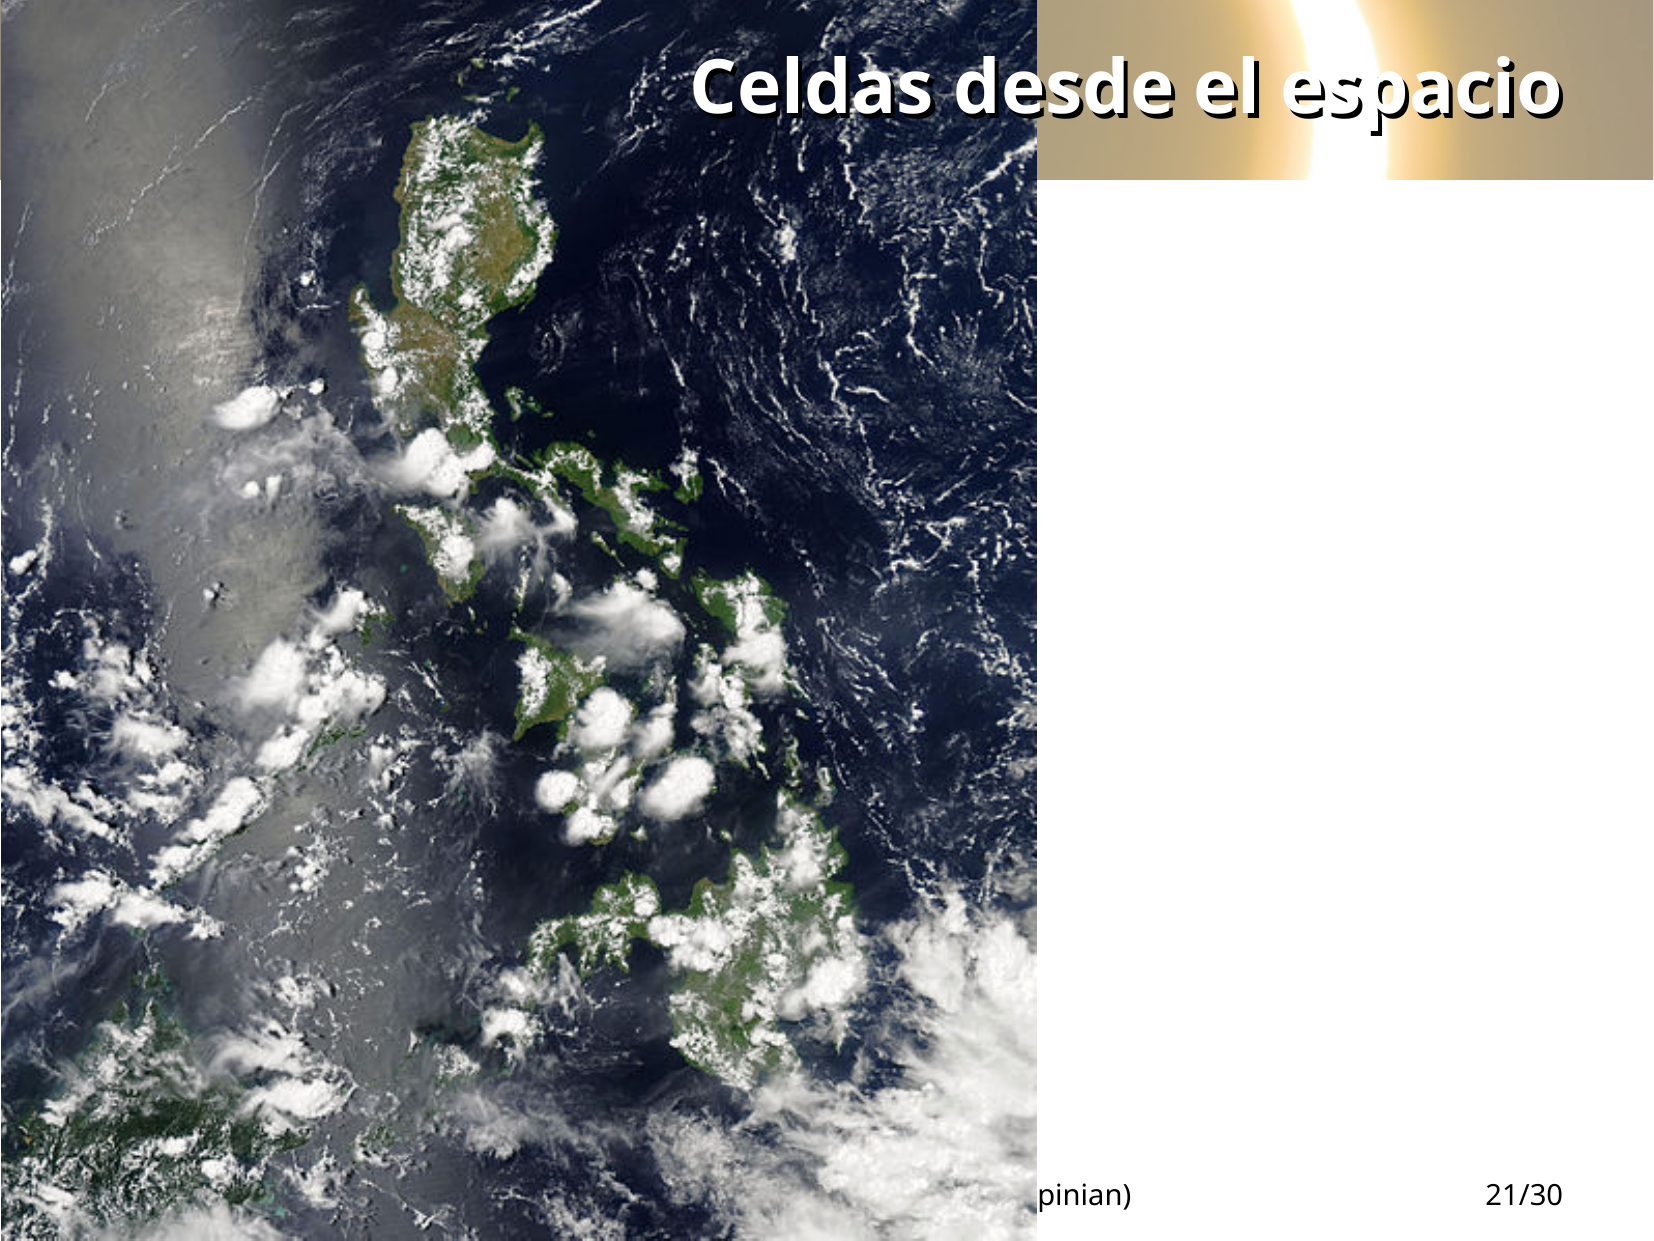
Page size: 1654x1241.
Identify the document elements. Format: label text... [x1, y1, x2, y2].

picture [0, 0, 1654, 1241]
title Celdas desde el espacio [75, 19, 1564, 151]
